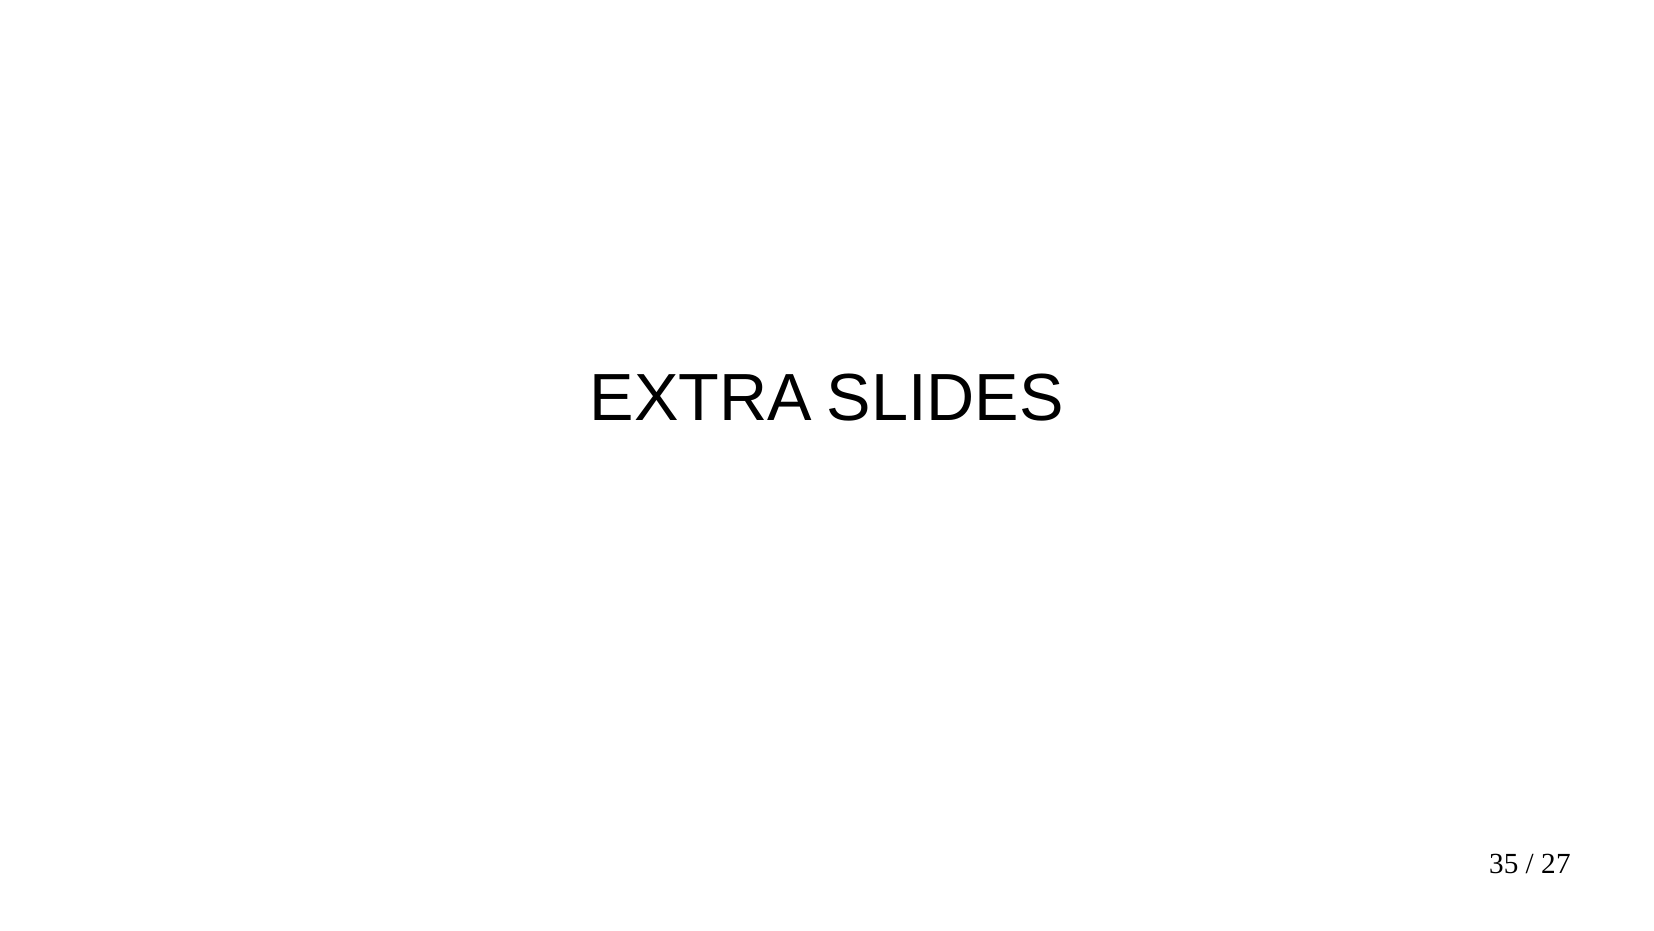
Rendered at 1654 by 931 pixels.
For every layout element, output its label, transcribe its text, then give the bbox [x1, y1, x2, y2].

subtitle EXTRA SLIDES [82, 37, 1571, 757]
